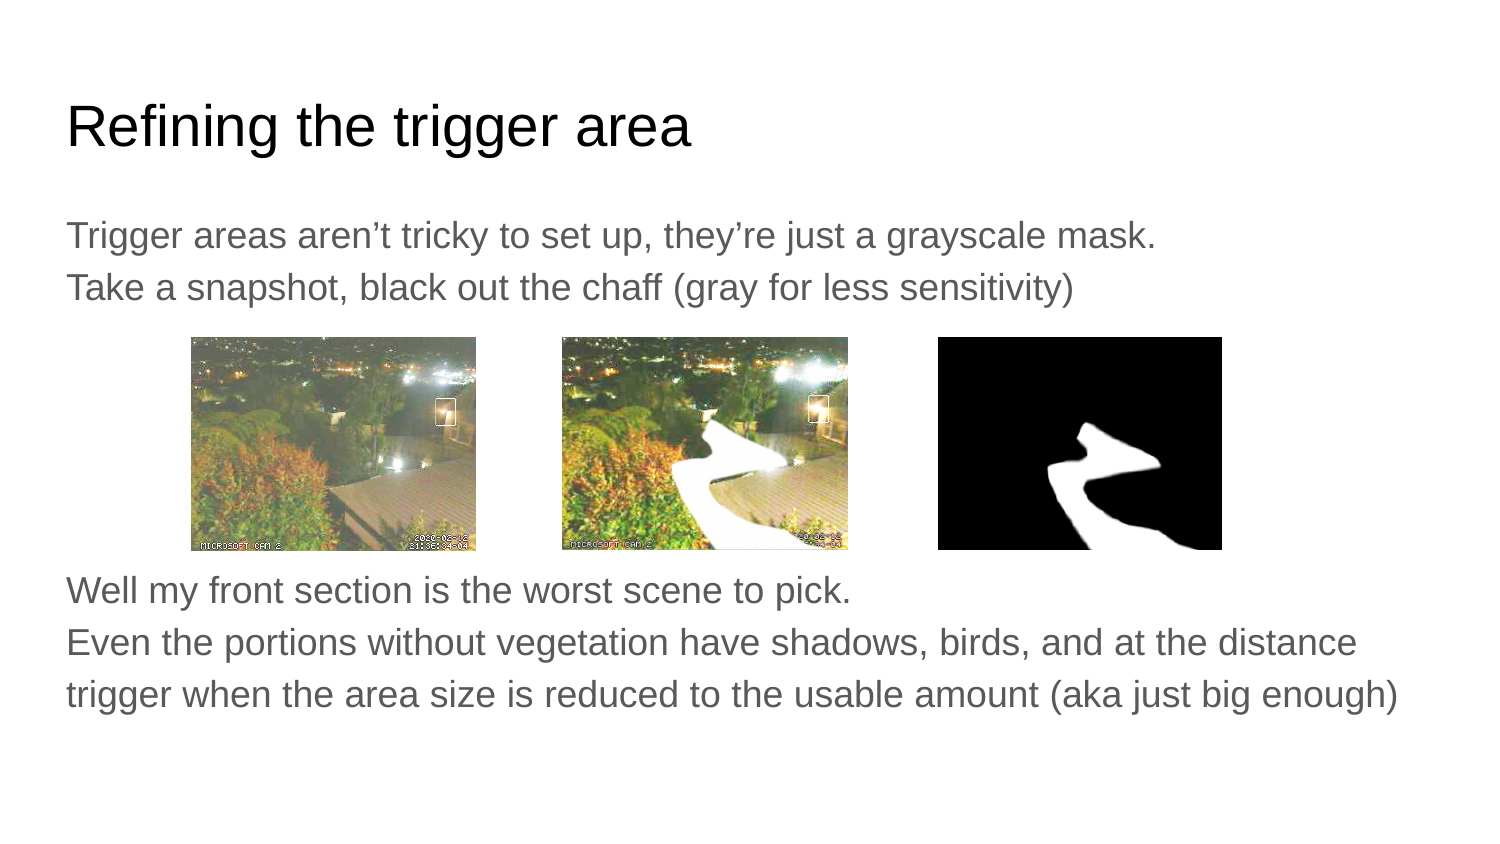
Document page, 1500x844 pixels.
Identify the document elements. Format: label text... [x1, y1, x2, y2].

picture [562, 337, 848, 550]
title Refining the trigger area [51, 72, 1449, 167]
picture [938, 337, 1222, 550]
list Trigger areas aren’t tricky to set up, they’re just a grayscale mask. Take a snapshot, black out the chaff (gray for less sensitivity) Well my front section is the worst scene to pick. Even the portions without vegetation have shadows, birds, and at the distance trigger when the area size is reduced to the usable amount (aka just big enough) [51, 189, 1449, 750]
picture [191, 337, 476, 551]
